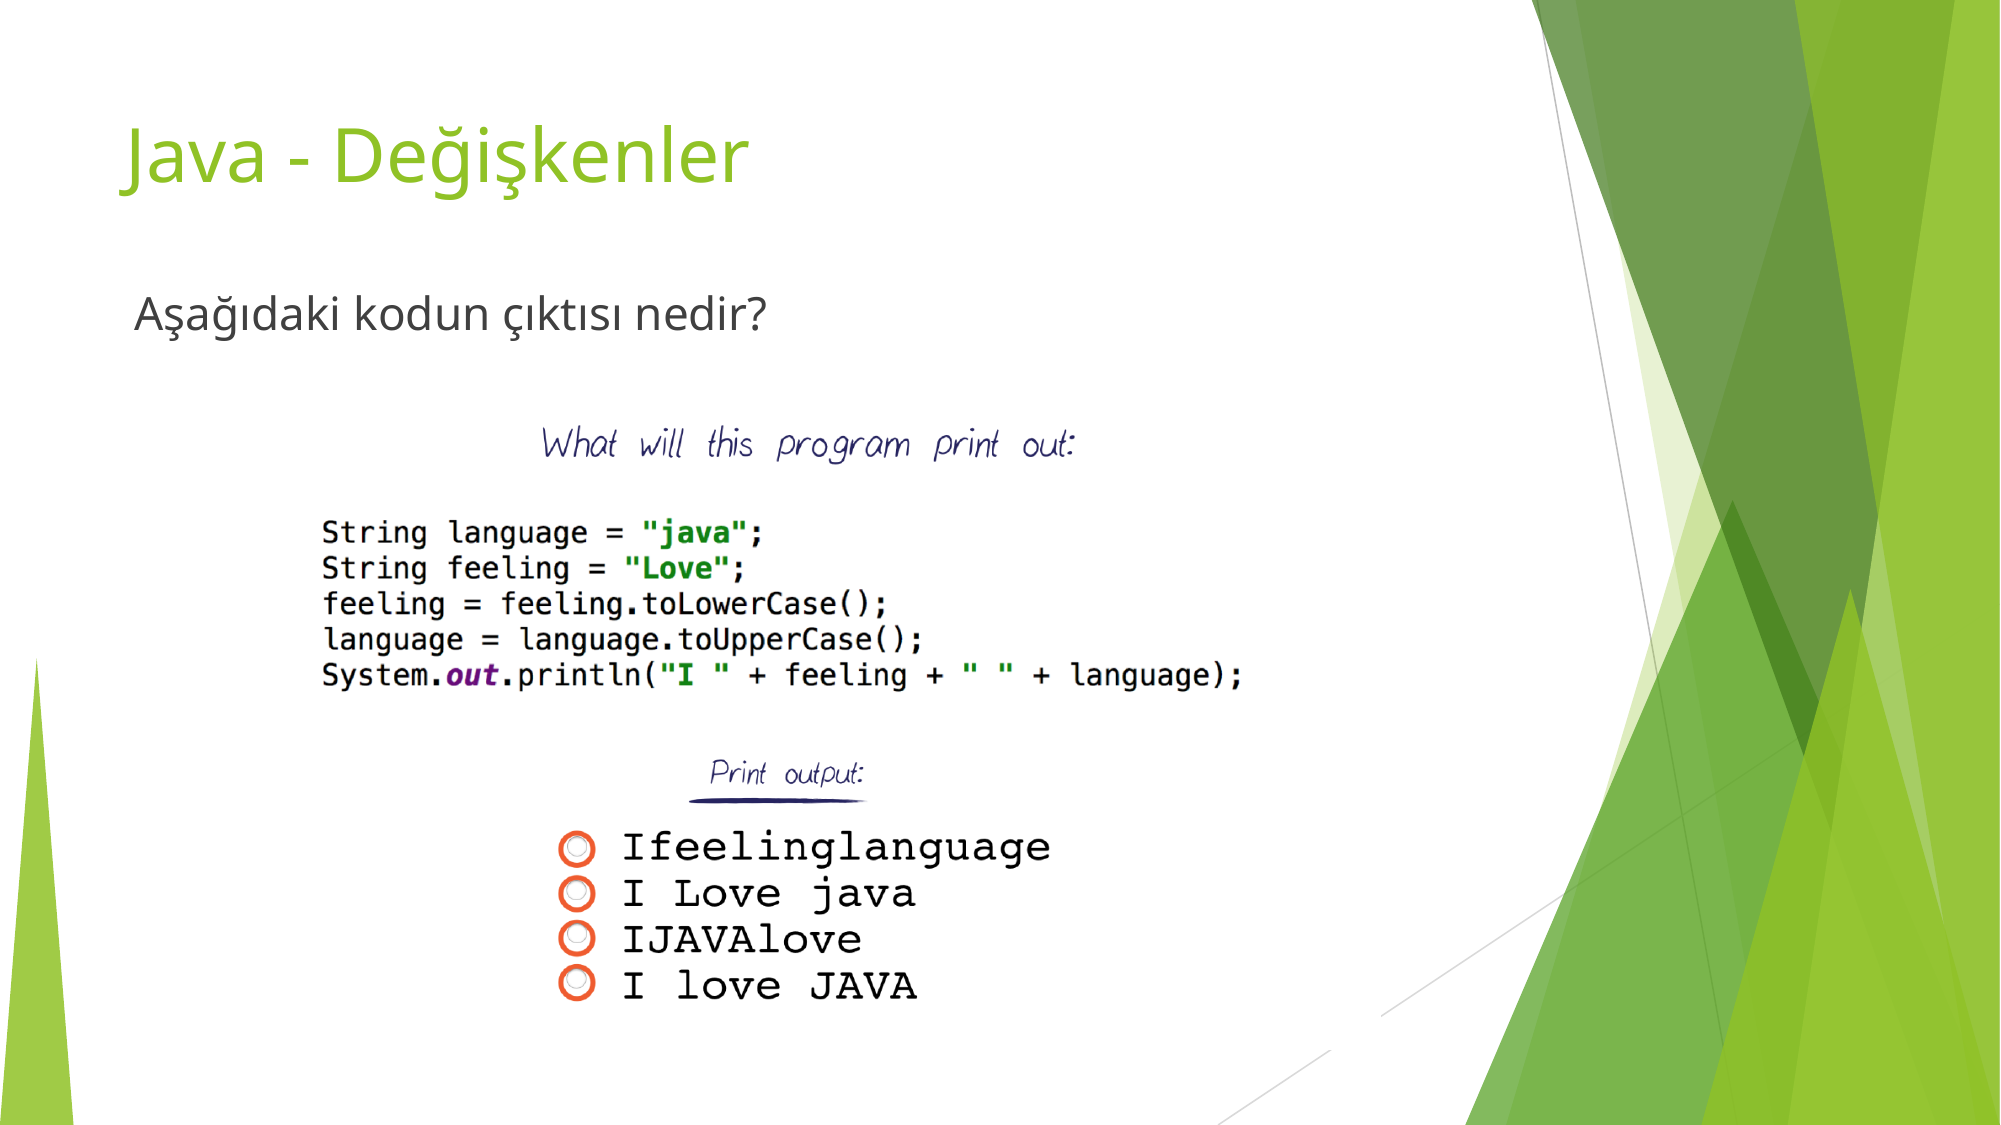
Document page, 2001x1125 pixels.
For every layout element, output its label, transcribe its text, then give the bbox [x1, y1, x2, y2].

list Aşağıdaki kodun çıktısı nedir? [120, 277, 1531, 436]
title Java - Değişkenler [111, 99, 1522, 317]
picture [188, 385, 1381, 1051]
